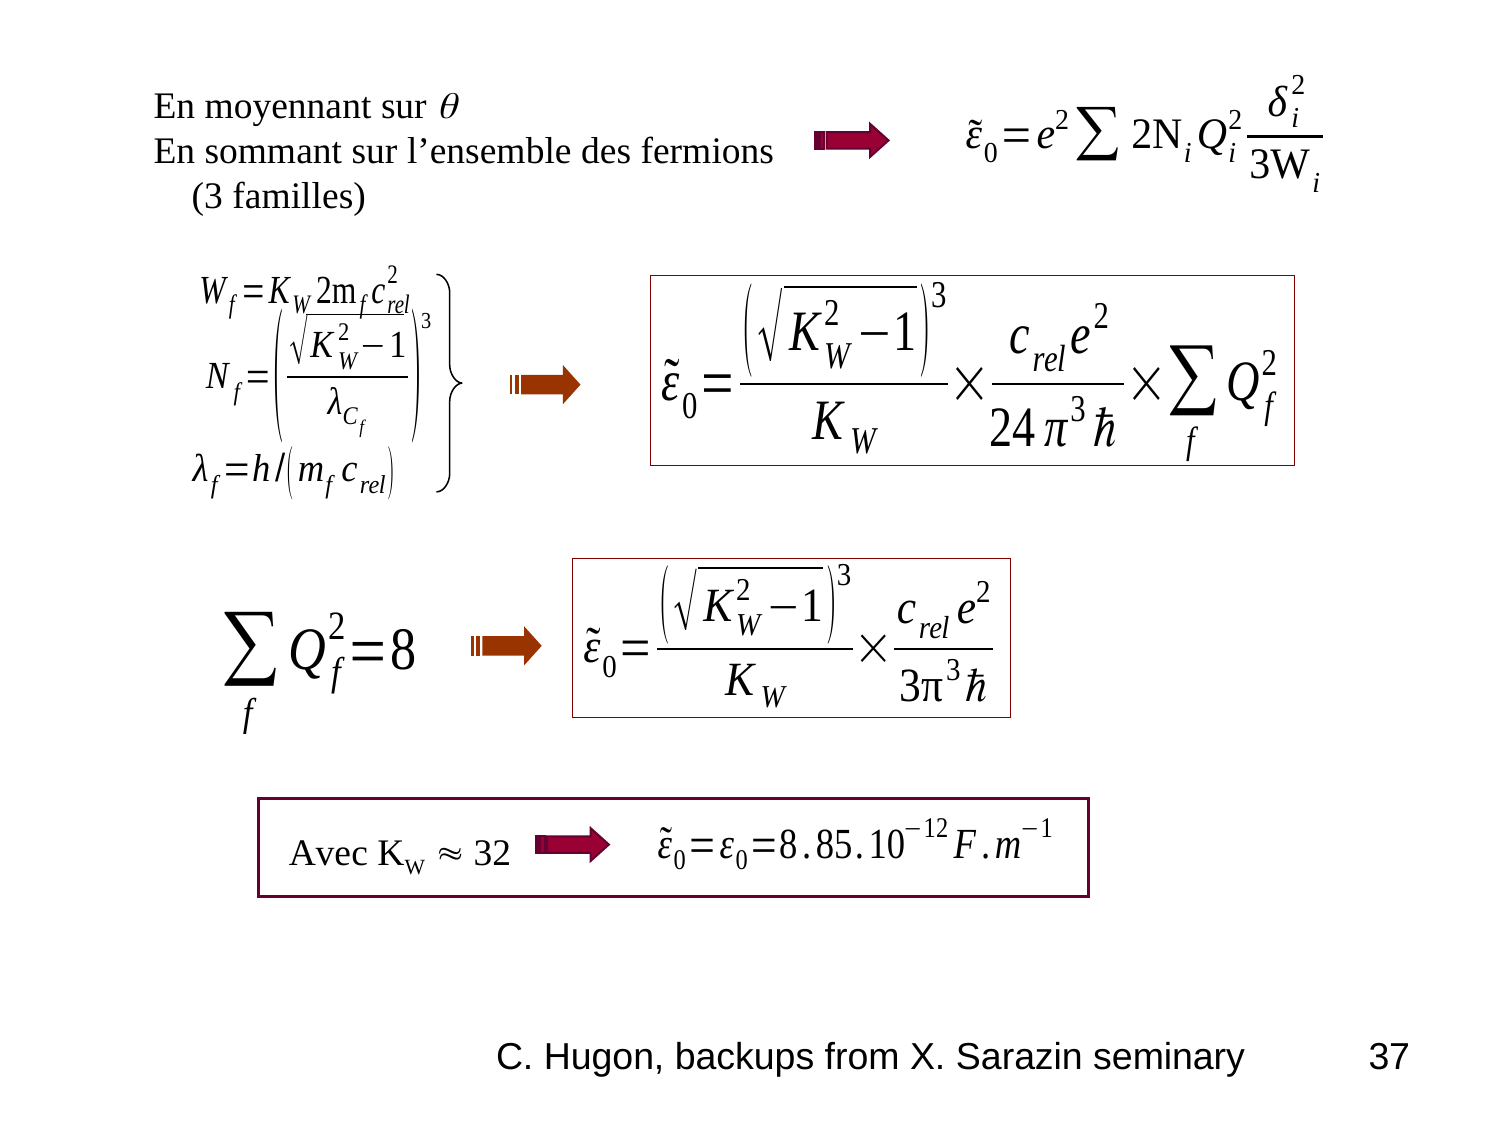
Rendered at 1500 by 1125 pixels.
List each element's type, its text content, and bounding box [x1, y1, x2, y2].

text_box [482, 626, 542, 666]
text_box [820, 132, 824, 149]
text_box [521, 365, 581, 405]
text_box [515, 375, 519, 394]
text_box Avec KW  32 [274, 809, 546, 887]
chart [650, 275, 1294, 466]
text_box En moyennant sur  En sommant sur l’ensemble des fermions (3 familles) [138, 73, 790, 224]
chart [572, 558, 1010, 718]
text_box [826, 123, 889, 157]
chart [955, 70, 1340, 199]
text_box [547, 828, 609, 862]
text_box [476, 636, 480, 656]
chart [181, 261, 444, 502]
chart [207, 605, 436, 734]
chart [648, 813, 1066, 877]
